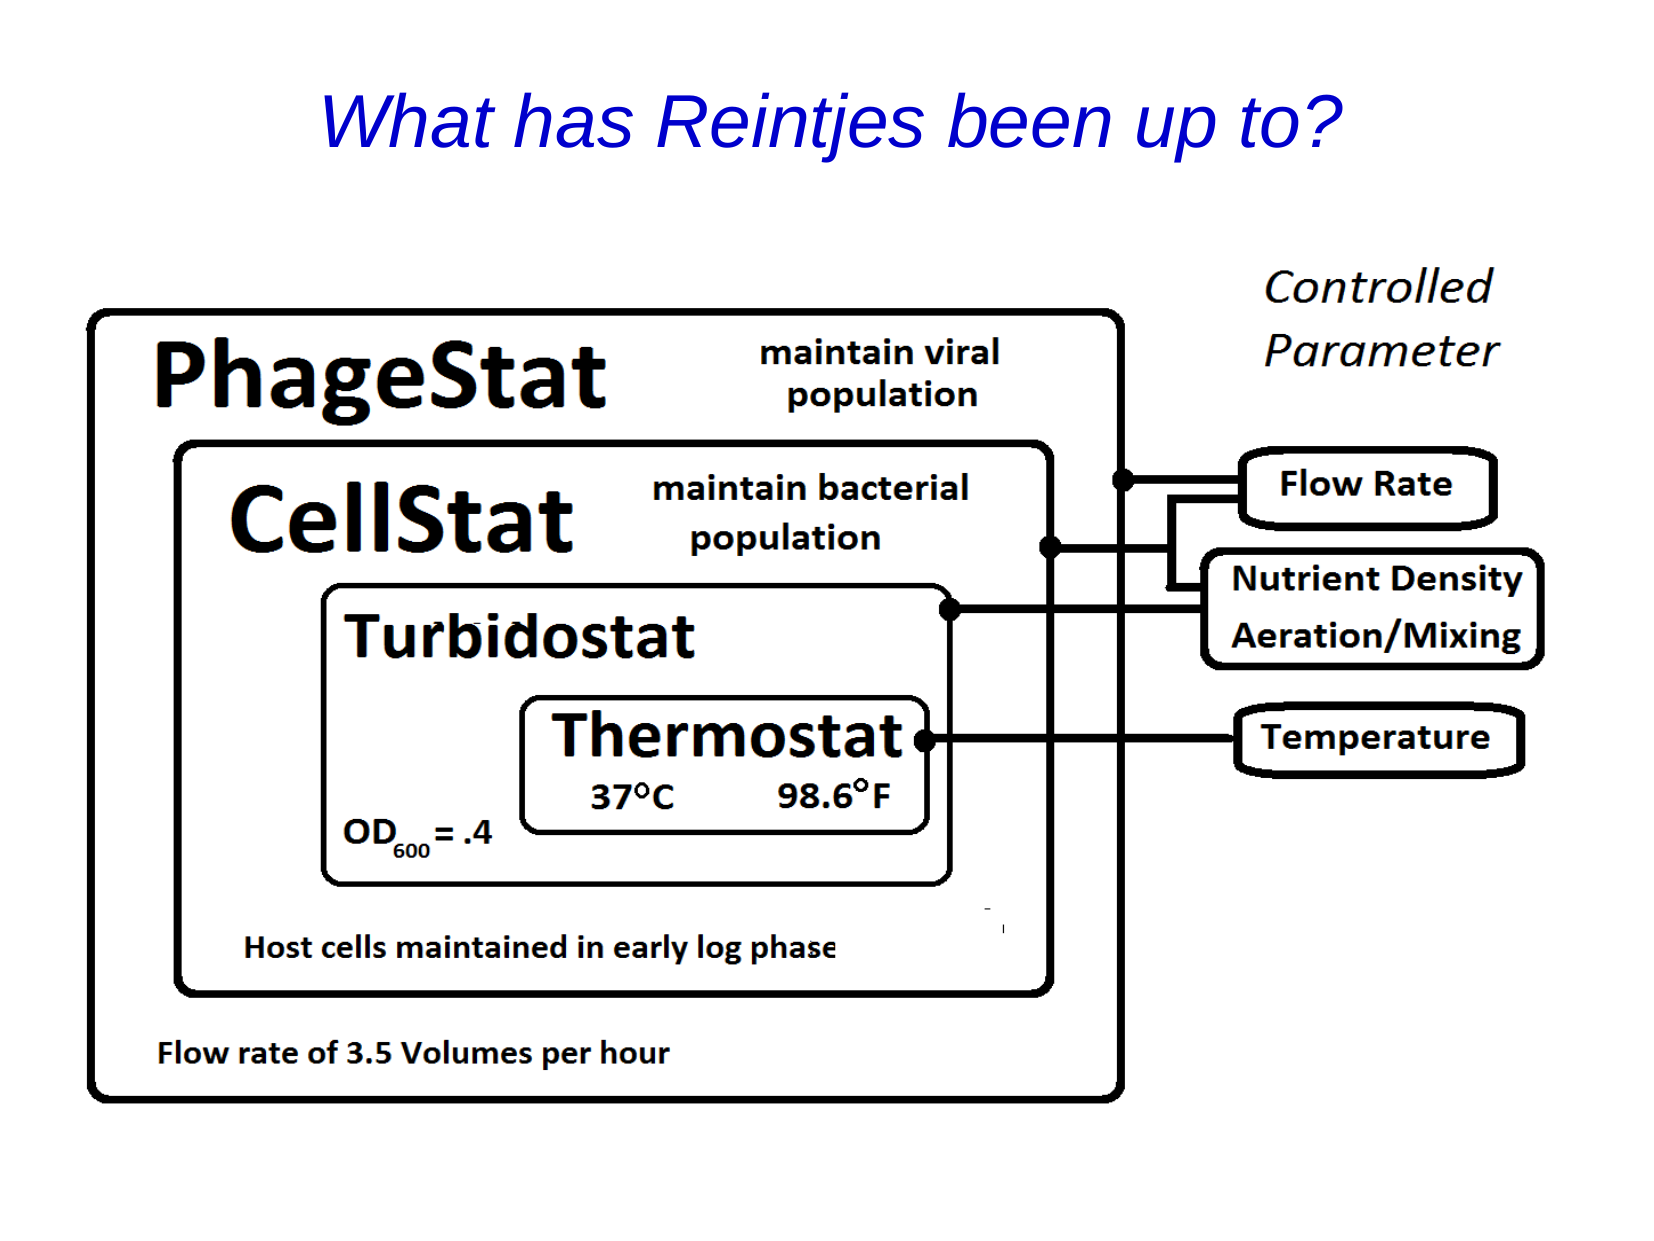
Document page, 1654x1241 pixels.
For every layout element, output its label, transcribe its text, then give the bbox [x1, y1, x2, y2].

picture [30, 209, 1636, 1194]
title What has Reintjes been up to? [86, 32, 1576, 211]
